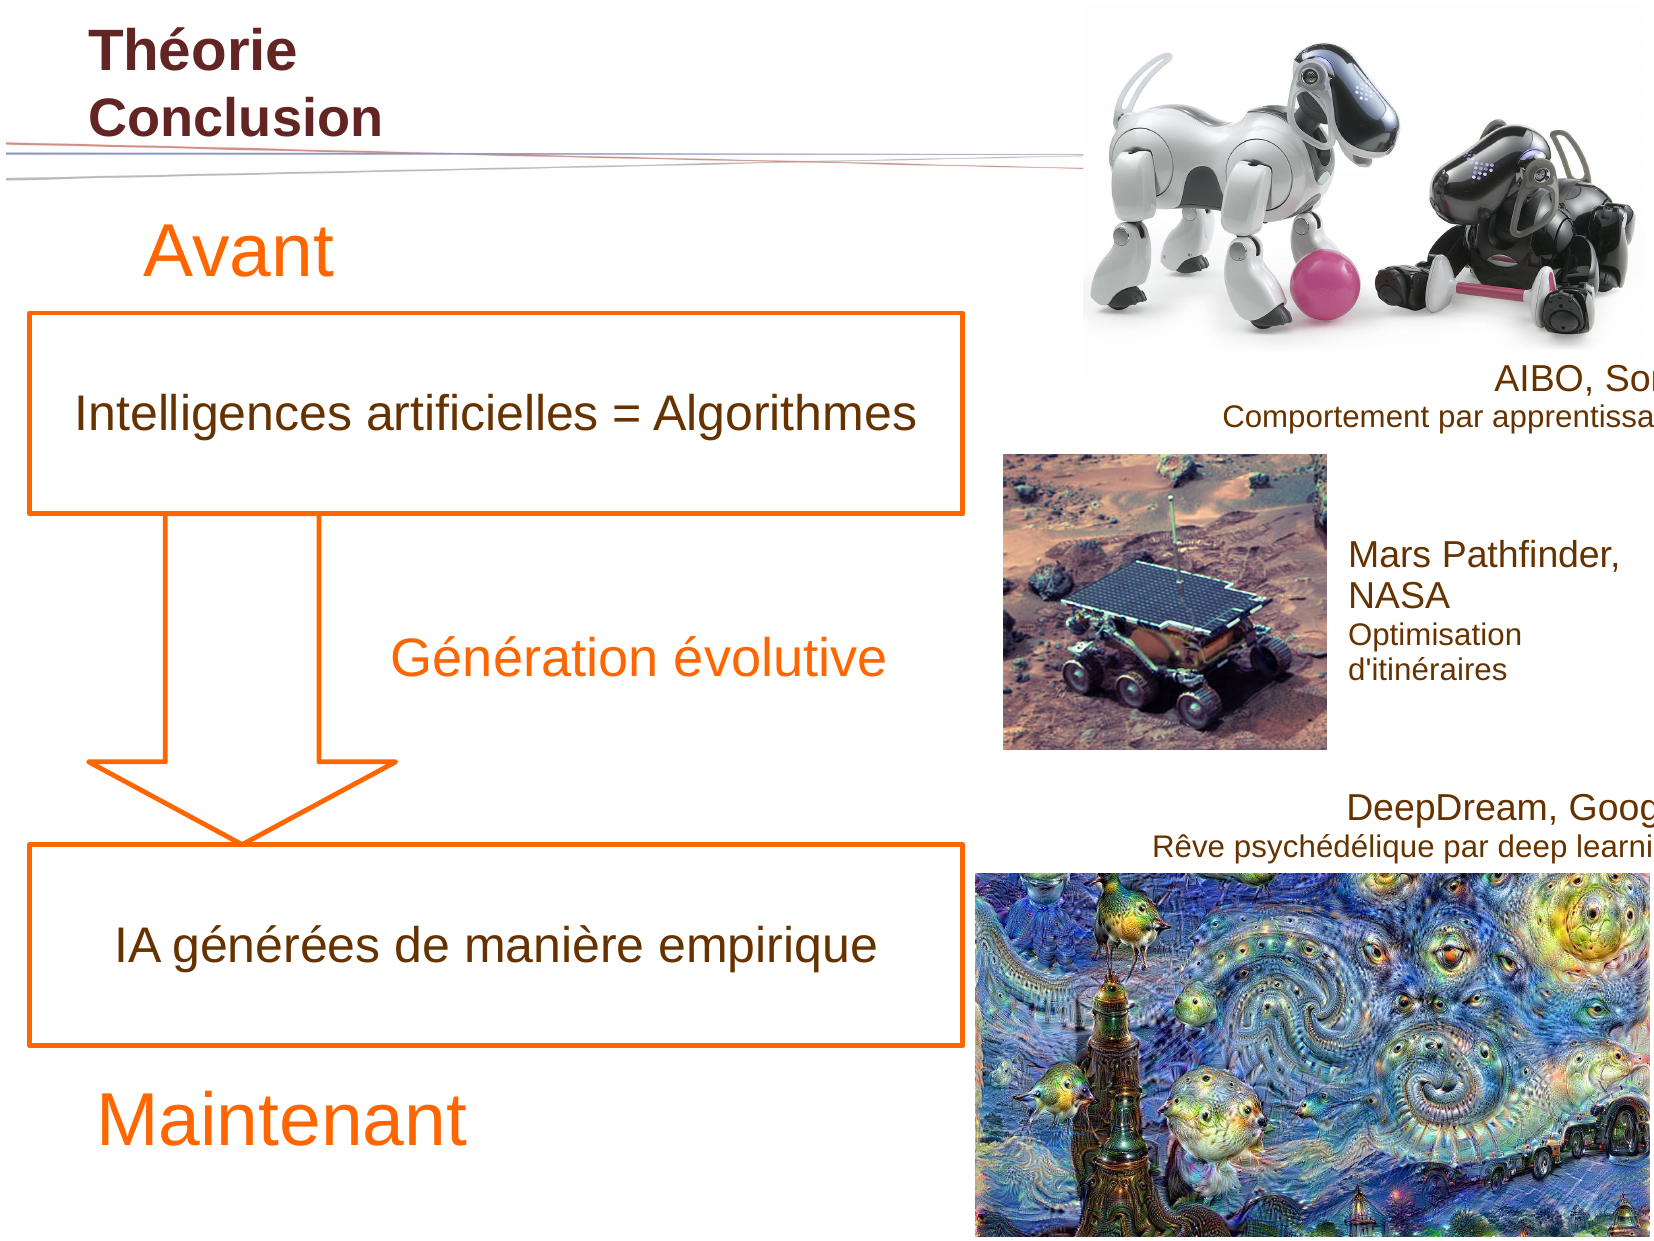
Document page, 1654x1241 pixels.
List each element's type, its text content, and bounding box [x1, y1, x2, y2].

text_box Génération évolutive [375, 620, 904, 696]
text_box DeepDream, Google Rêve psychédélique par deep learning [1137, 779, 1648, 875]
text_box Intelligences artificielles = Algorithmes [29, 312, 963, 514]
text_box Avant [128, 208, 349, 300]
text_box AIBO, Sony Comportement par apprentissage [1207, 350, 1654, 445]
text_box Maintenant [81, 1070, 502, 1170]
picture [975, 874, 1650, 1237]
text_box IA générées de manière empirique [29, 844, 963, 1046]
title Théorie Conclusion [0, 11, 473, 130]
picture [6, 3, 1645, 378]
text_box [88, 513, 396, 844]
picture [1003, 454, 1327, 751]
text_box Mars Pathfinder, NASA Optimisation d'itinéraires [1333, 525, 1654, 701]
